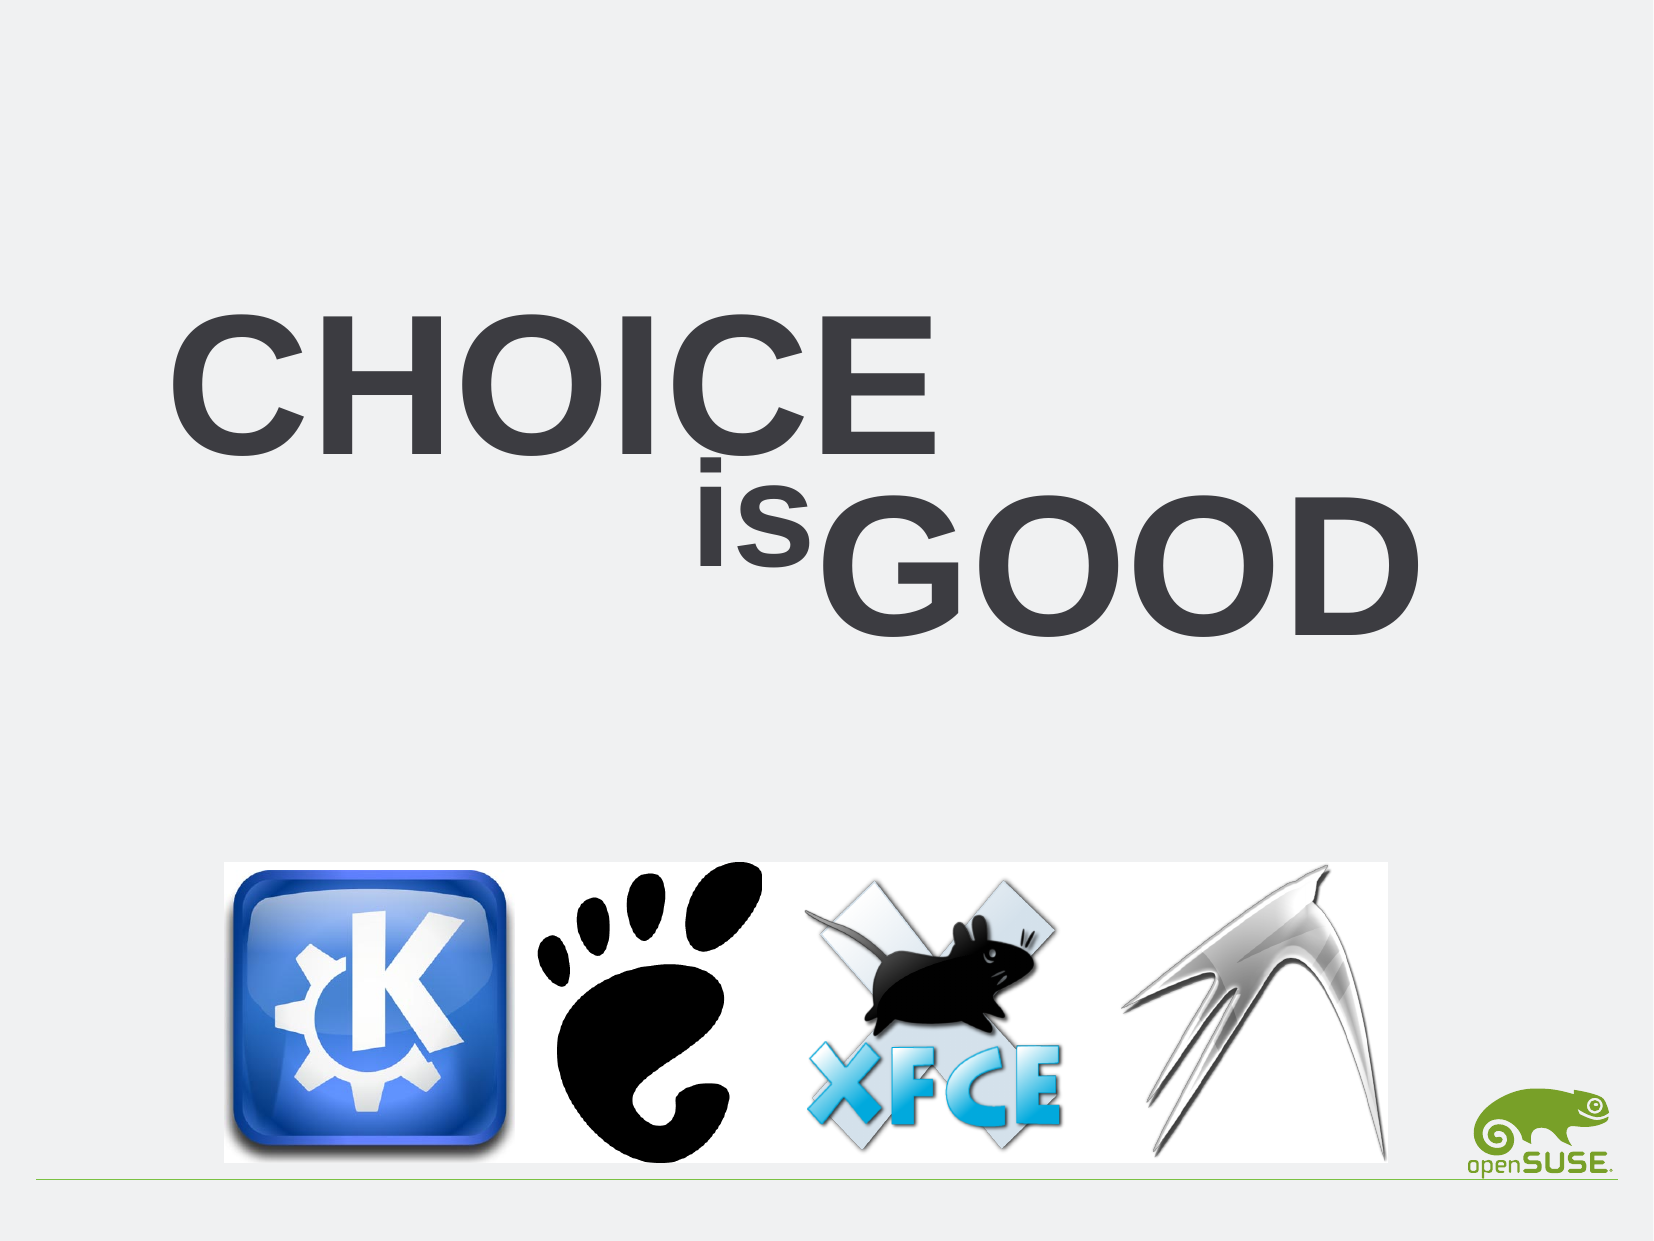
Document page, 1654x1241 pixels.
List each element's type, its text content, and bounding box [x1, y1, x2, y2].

text_box [762, 862, 1119, 1163]
title GOOD [815, 402, 1491, 729]
title is [690, 392, 841, 637]
picture [0, 0, 1654, 1241]
title CHOICE [165, 222, 1054, 549]
text_box [224, 862, 537, 1163]
